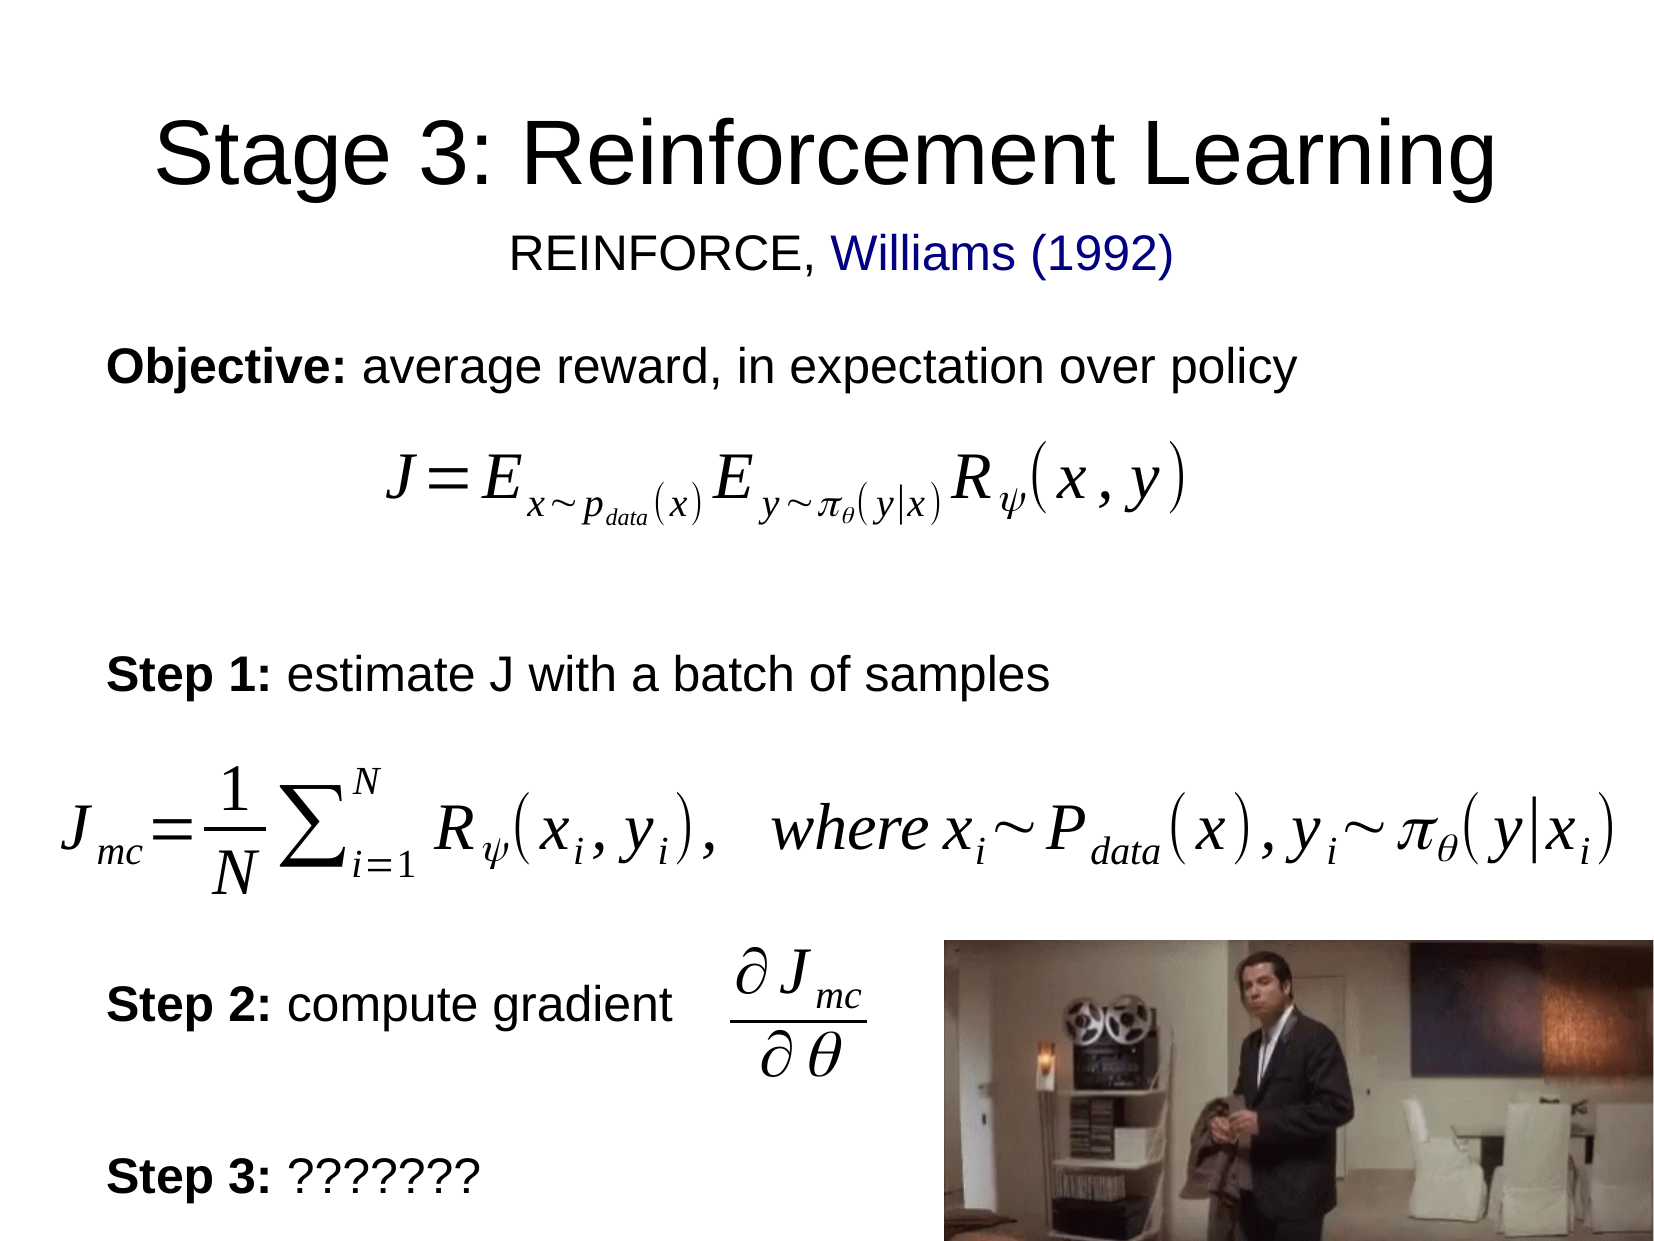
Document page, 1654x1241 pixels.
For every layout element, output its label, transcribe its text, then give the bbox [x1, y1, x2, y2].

title Stage 3: Reinforcement Learning [82, 49, 1571, 257]
chart [377, 437, 1196, 531]
text_box Objective: average reward, in expectation over policy [91, 331, 1450, 458]
chart [52, 750, 1623, 909]
picture [944, 940, 1654, 1241]
text_box REINFORCE, Williams (1992) [493, 217, 1249, 331]
chart [720, 933, 876, 1081]
text_box Step 2: compute gradient [91, 969, 944, 1096]
text_box Step 3: ??????? [91, 1140, 1450, 1241]
text_box Step 1: estimate J with a batch of samples [91, 638, 1450, 750]
